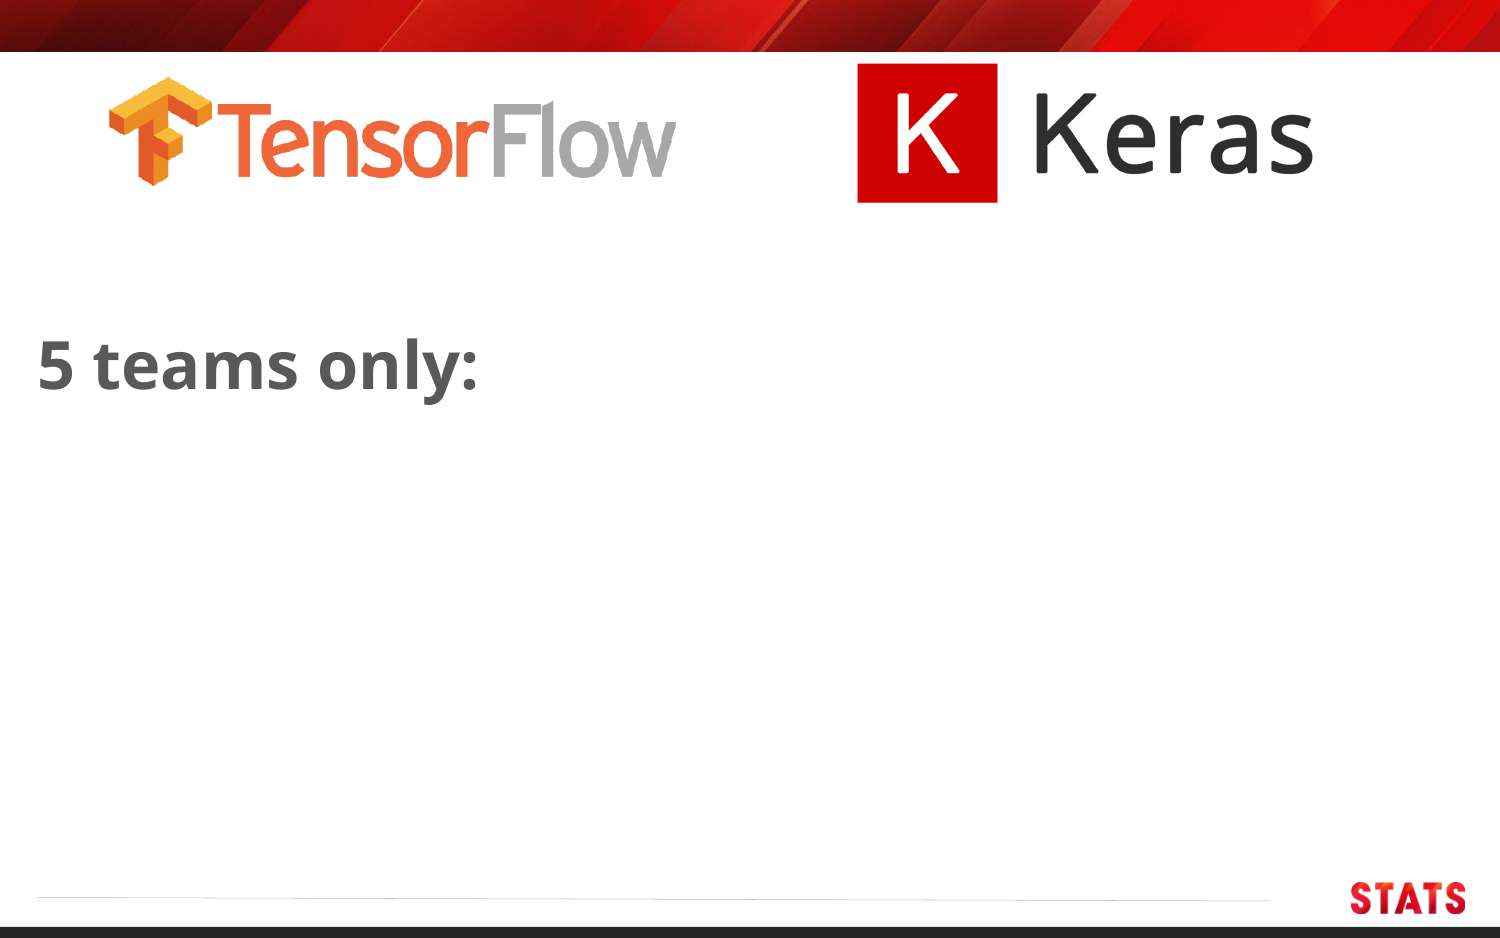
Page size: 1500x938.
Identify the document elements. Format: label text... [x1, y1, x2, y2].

picture [855, 61, 1346, 205]
picture [1351, 882, 1465, 914]
list 5 teams only: [22, 205, 1428, 751]
picture [109, 62, 676, 211]
picture [0, 0, 1500, 52]
